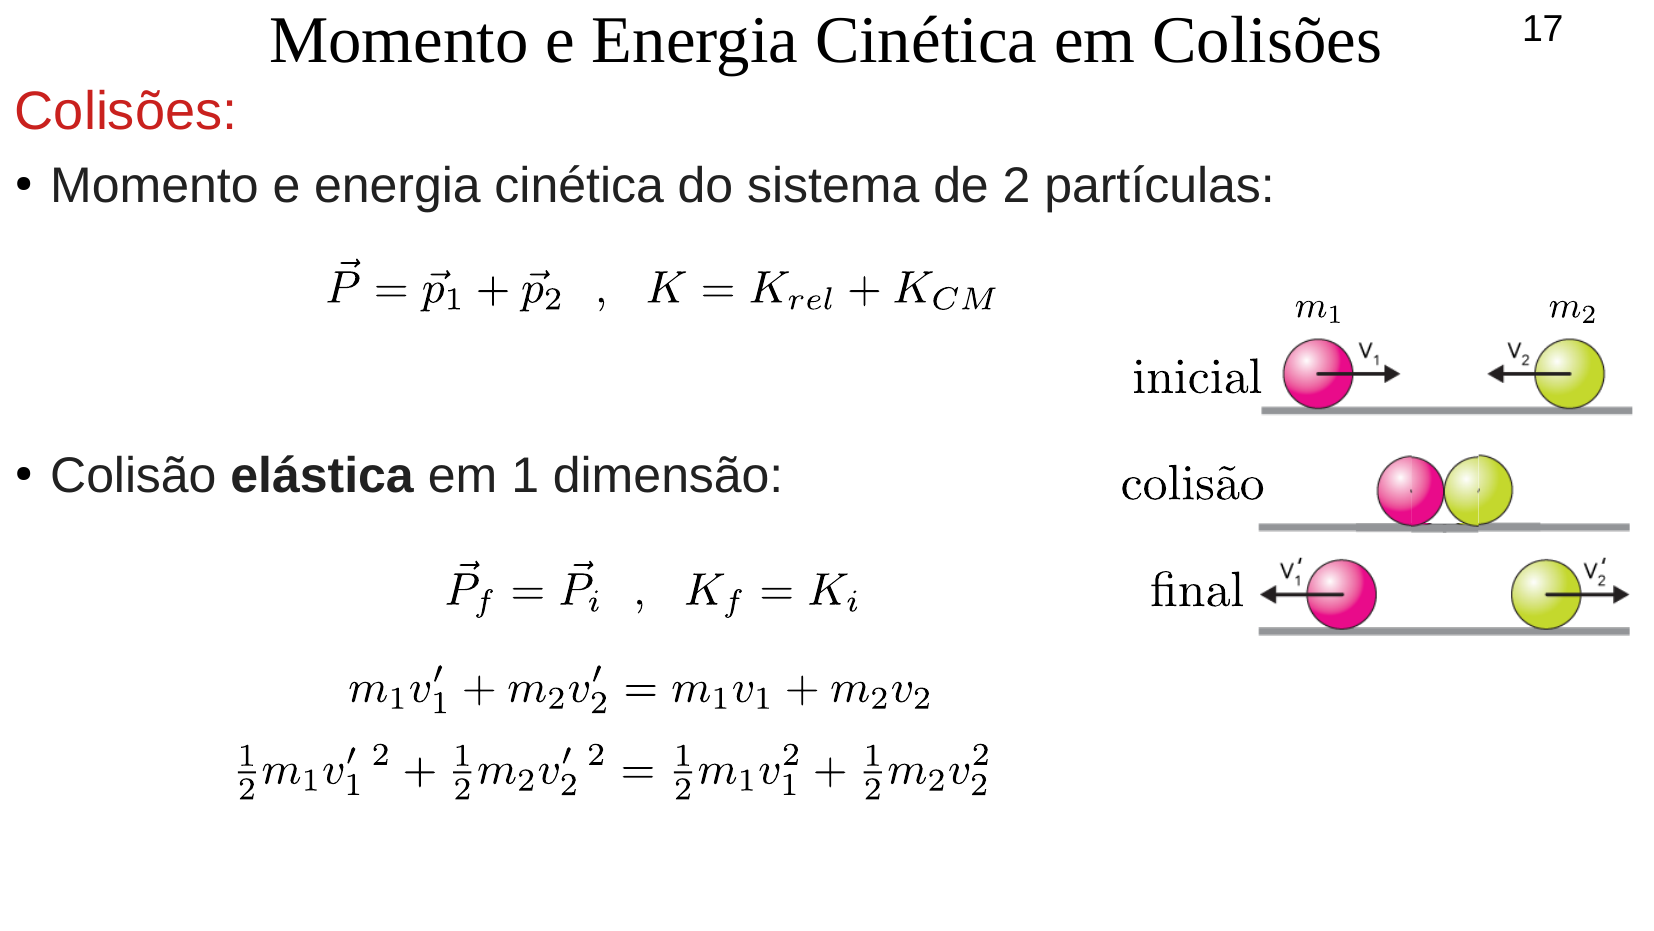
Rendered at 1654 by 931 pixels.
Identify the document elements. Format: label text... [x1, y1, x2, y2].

picture [348, 665, 929, 714]
picture [1547, 299, 1596, 325]
picture [1293, 299, 1342, 325]
text_box Momento e Energia Cinética em Colisões [254, 0, 1400, 99]
picture [442, 558, 859, 620]
picture [1258, 450, 1630, 637]
picture [1132, 335, 1633, 419]
picture [236, 742, 990, 802]
text_box Colisões: Momento e energia cinética do sistema de 2 partículas: Colisão elástica em 1 dimensão: [0, 72, 1654, 656]
picture [325, 258, 996, 312]
text_box <number> [1507, 0, 1654, 71]
picture [1120, 464, 1264, 500]
picture [1150, 571, 1243, 607]
